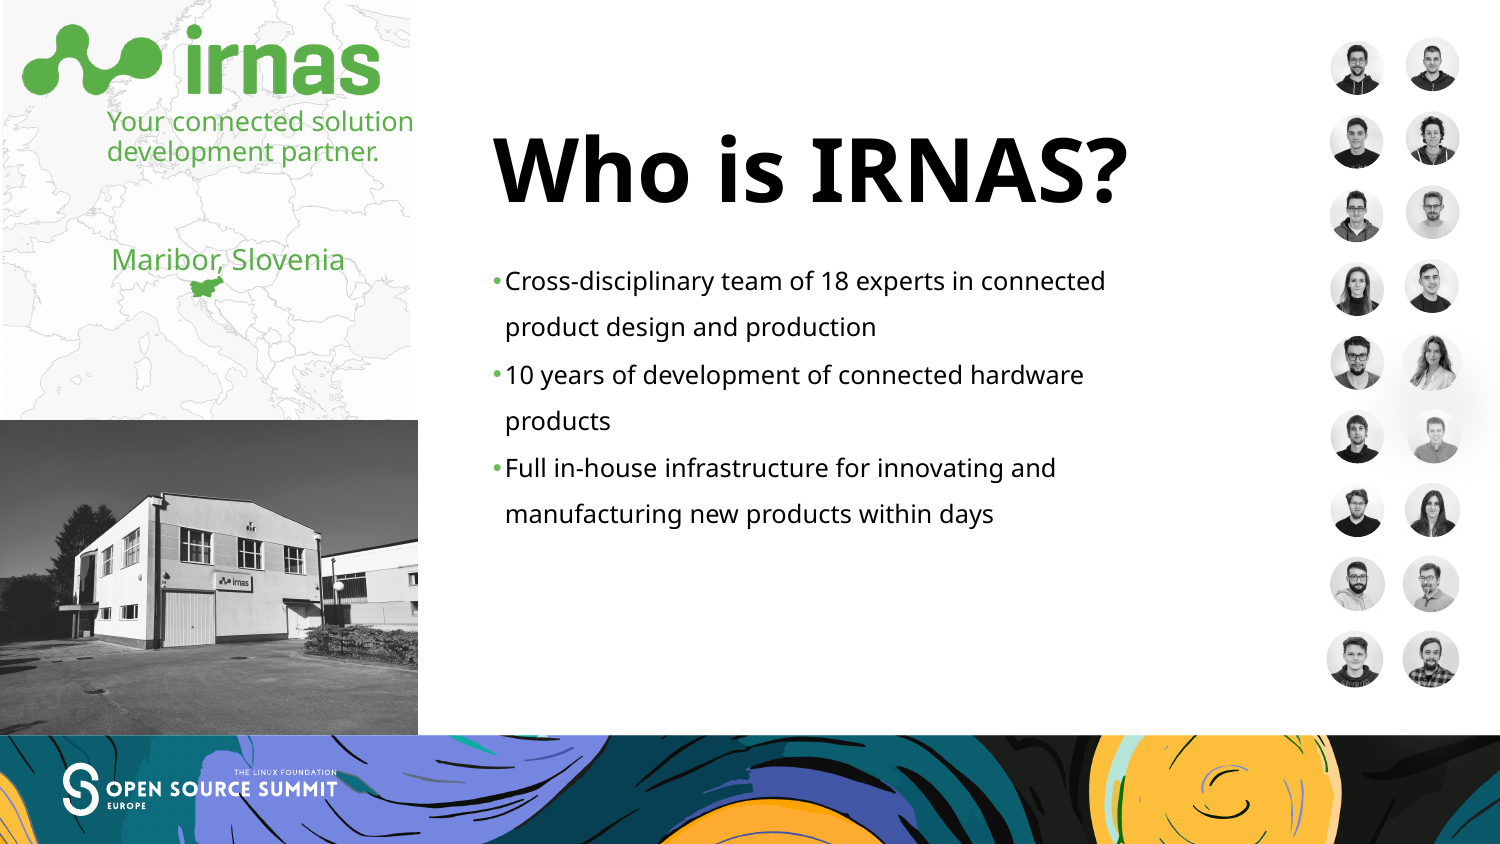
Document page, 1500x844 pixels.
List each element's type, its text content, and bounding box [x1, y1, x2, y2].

text_box [1330, 409, 1385, 464]
text_box [1405, 37, 1460, 92]
text_box [1402, 630, 1460, 688]
title Who is IRNAS? [478, 113, 1229, 234]
text_box [1405, 111, 1460, 166]
text_box [1329, 114, 1384, 169]
text_box Your connected solution development partner. [106, 108, 453, 191]
text_box [1326, 630, 1384, 688]
text_box [1330, 262, 1385, 316]
text_box Cross-disciplinary team of 18 experts in connected product design and production 10 years of development of connected hardware products Full in-house infrastructure for innovating and manufacturing new products within days [492, 249, 1144, 534]
text_box [1402, 333, 1463, 392]
text_box [1330, 483, 1385, 538]
text_box [1404, 258, 1460, 313]
text_box [1407, 409, 1462, 464]
picture [0, 0, 1500, 844]
text_box [1330, 41, 1385, 95]
text_box Maribor, Slovenia [96, 233, 398, 284]
text_box [1330, 335, 1385, 390]
text_box [1405, 185, 1460, 239]
text_box [1402, 555, 1460, 613]
text_box [1329, 188, 1384, 243]
